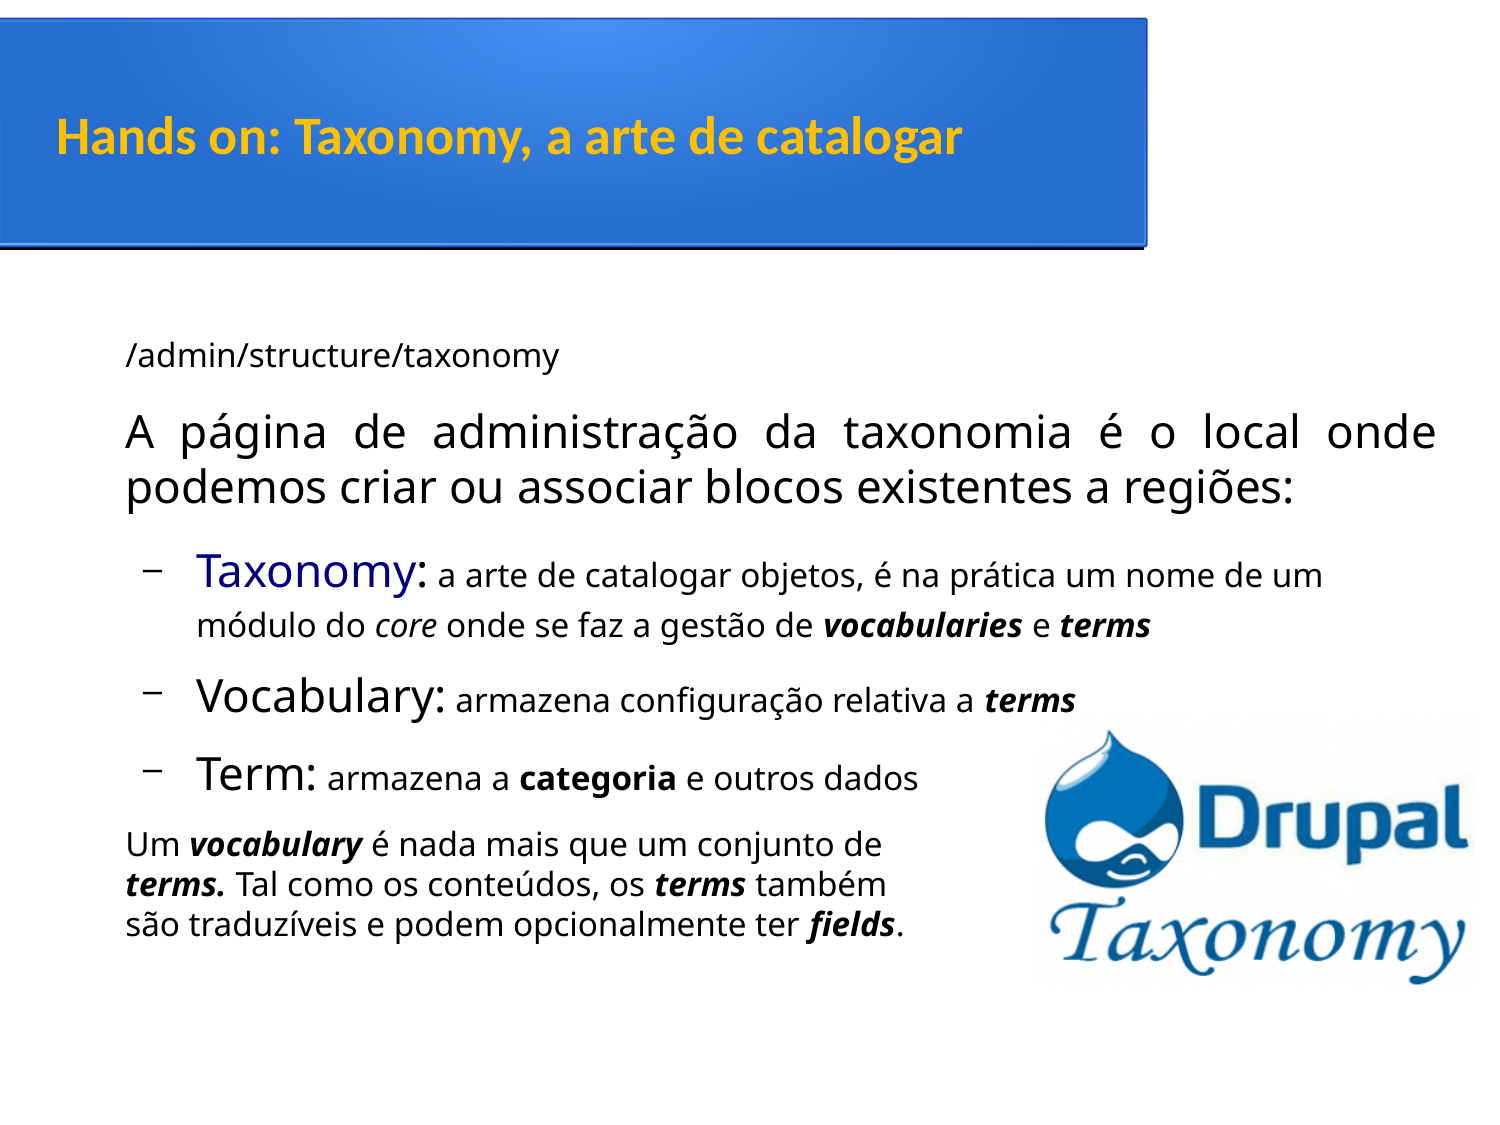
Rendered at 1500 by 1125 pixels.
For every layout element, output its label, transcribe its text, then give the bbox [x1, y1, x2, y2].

list /admin/structure/taxonomy A página de administração da taxonomia é o local onde podemos criar ou associar blocos existentes a regiões: Taxonomy: a arte de catalogar objetos, é na prática um nome de um módulo do core onde se faz a gestão de vocabularies e terms Vocabulary: armazena configuração relativa a terms Term: armazena a categoria e outros dados Um vocabulary é nada mais que um conjunto de terms. Tal como os conteúdos, os terms também são traduzíveis e podem opcionalmente ter fields. [39, 326, 1453, 966]
title Hands on: Taxonomy, a arte de catalogar [41, 41, 1111, 225]
picture [1033, 715, 1477, 987]
